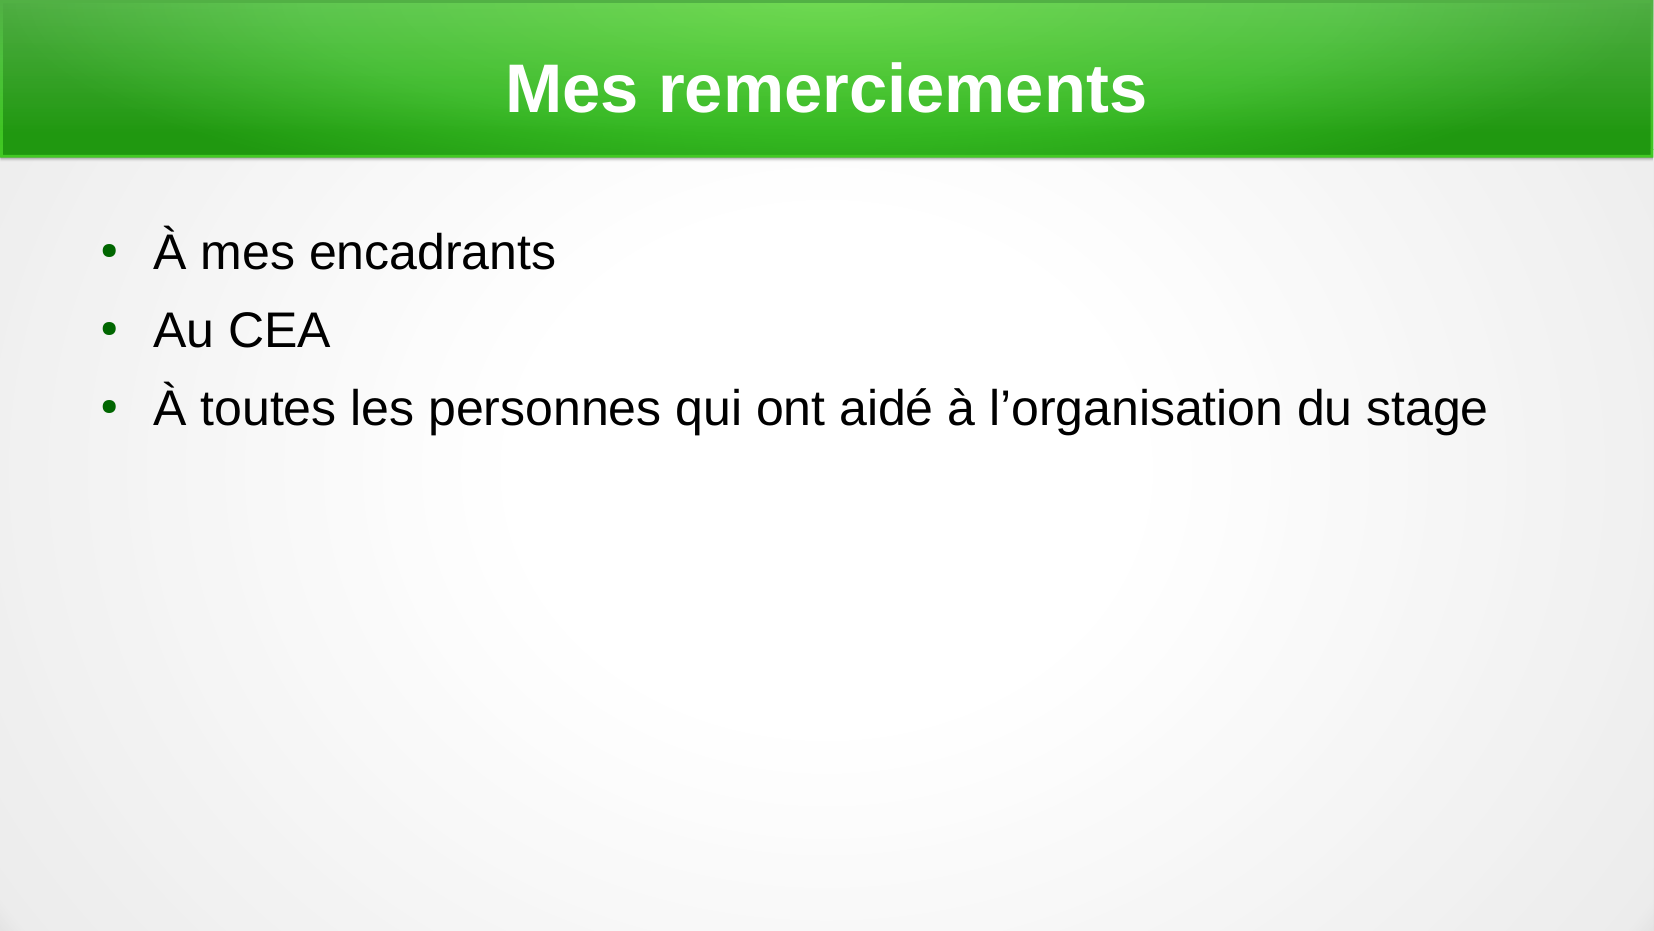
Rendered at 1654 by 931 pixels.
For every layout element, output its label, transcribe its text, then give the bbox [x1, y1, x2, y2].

list À mes encadrants Au CEA À toutes les personnes qui ont aidé à l’organisation du stage [82, 224, 1571, 764]
title Mes remerciements [82, 35, 1571, 142]
